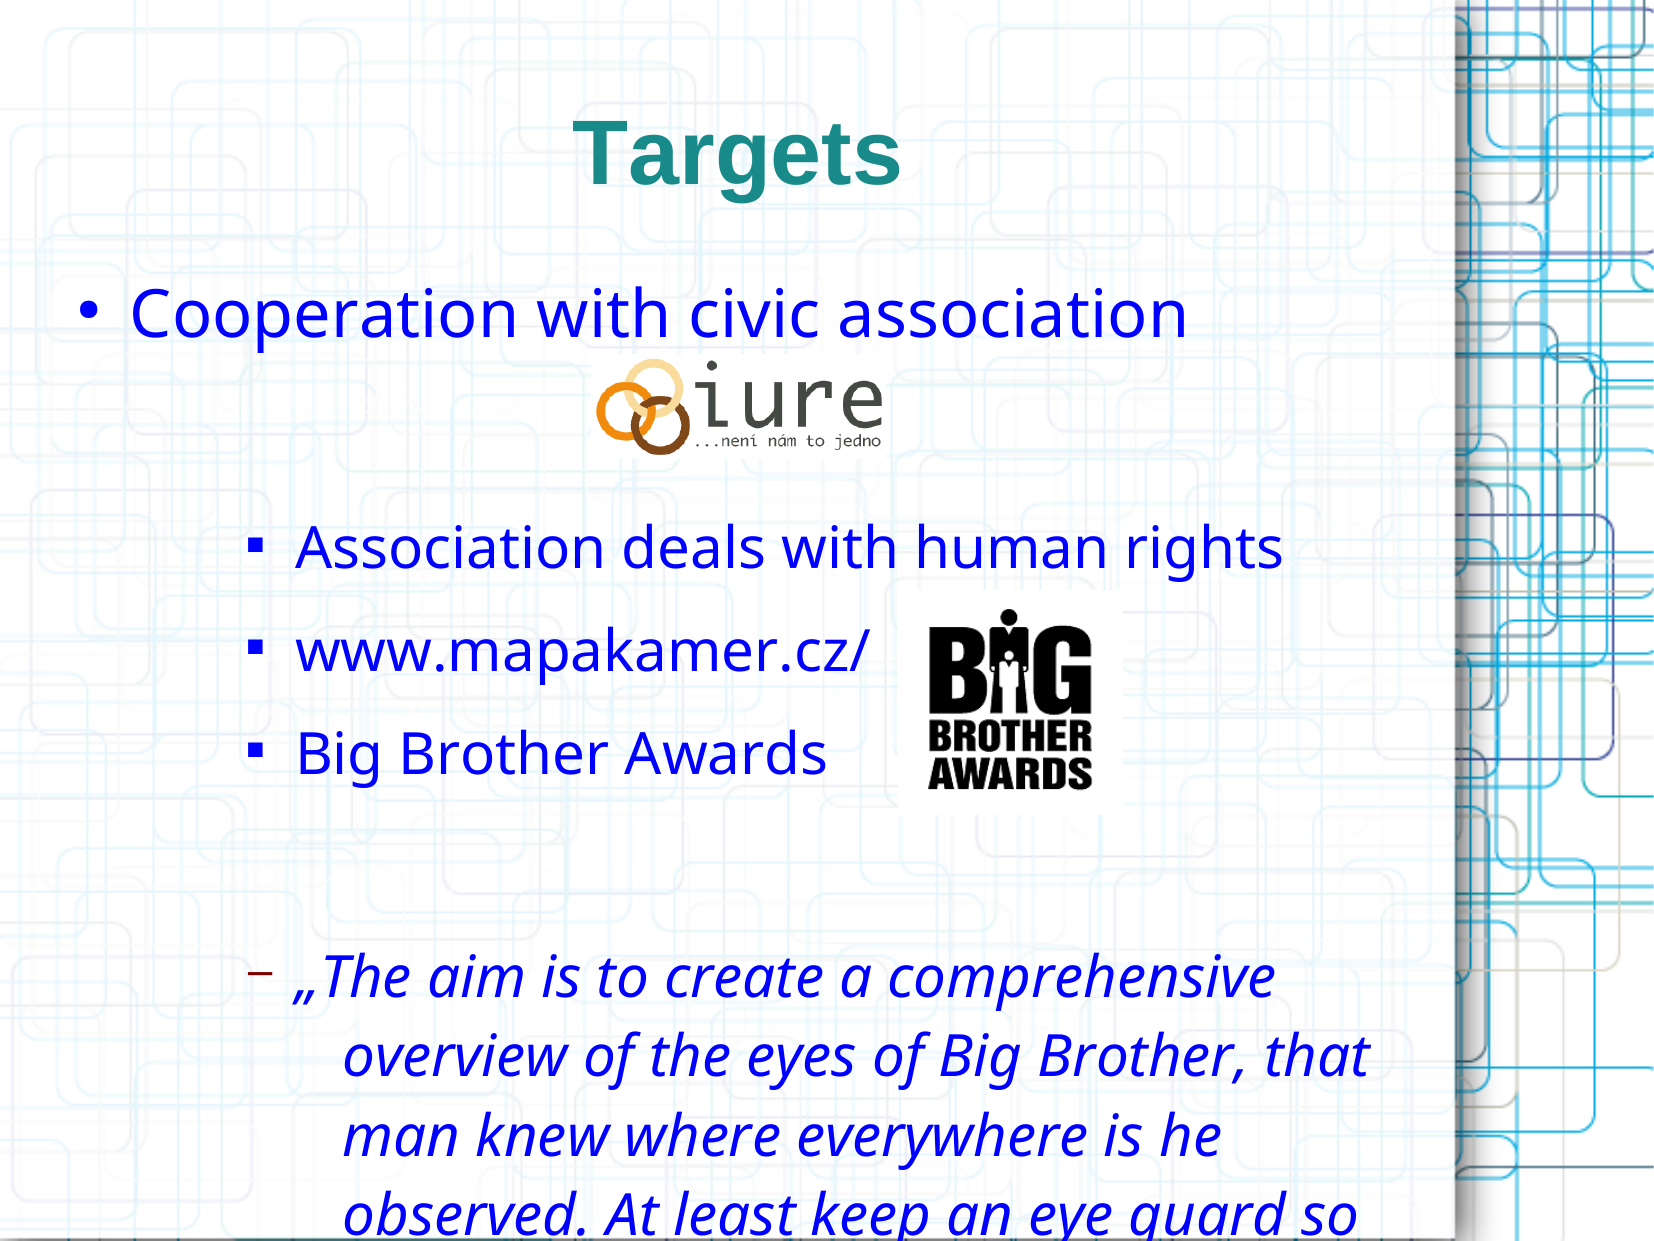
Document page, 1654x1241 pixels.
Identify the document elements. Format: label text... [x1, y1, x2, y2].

title Targets [59, 49, 1418, 257]
list Cooperation with civic association Association deals with human rights www.mapakamer.cz/ Big Brother Awards „The aim is to create a comprehensive overview of the eyes of Big Brother, that man knew where everywhere is he observed. At least keep an eye guard so that we will know about it!“ [59, 265, 1388, 1241]
picture [898, 590, 1123, 815]
picture [0, 0, 1654, 1241]
picture [591, 354, 886, 459]
